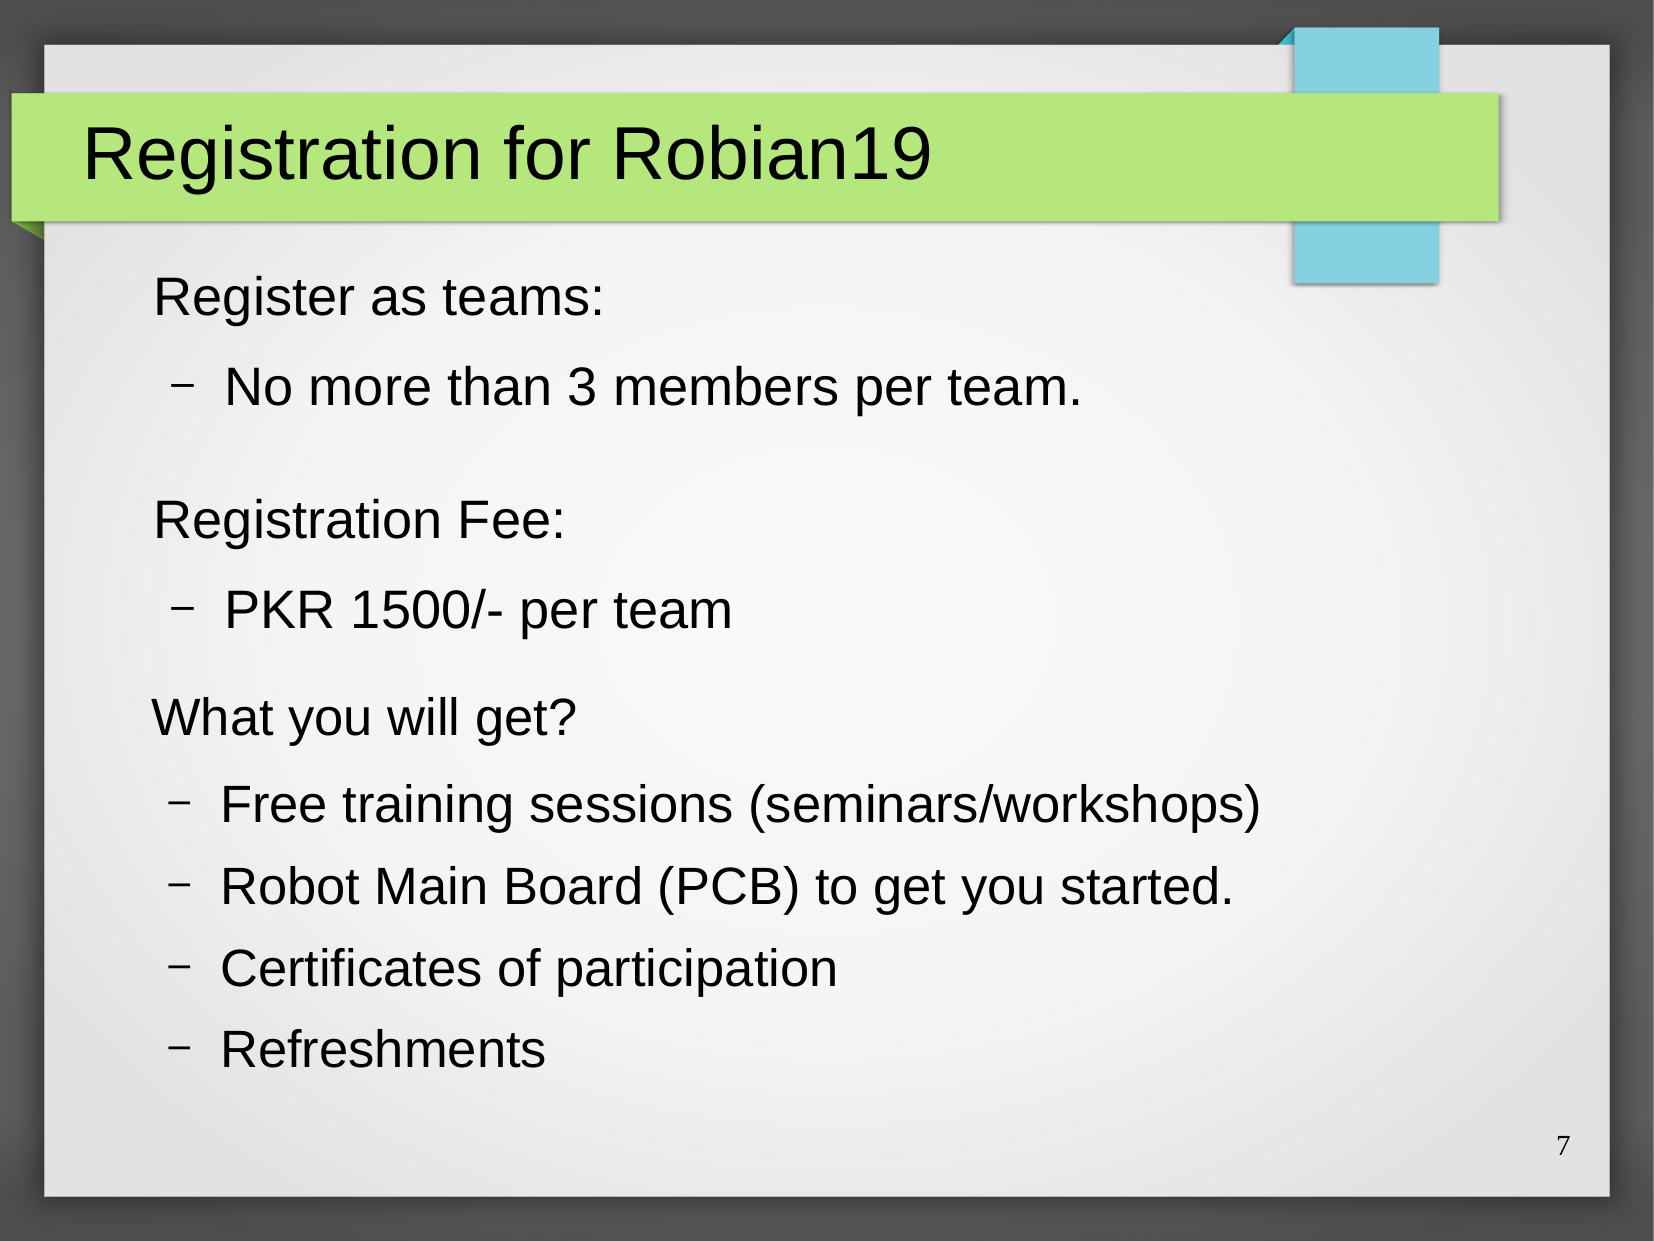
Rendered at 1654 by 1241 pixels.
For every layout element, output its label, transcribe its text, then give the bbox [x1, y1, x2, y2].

list Registration Fee: PKR 1500/- per team [82, 489, 1201, 665]
list What you will get? Free training sessions (seminars/workshops) Robot Main Board (PCB) to get you started. Certificates of participation Refreshments [82, 687, 1486, 1081]
title Registration for Robian19 [82, 94, 1264, 213]
list Register as teams: No more than 3 members per team. [82, 266, 1201, 442]
picture [0, 0, 1654, 1241]
